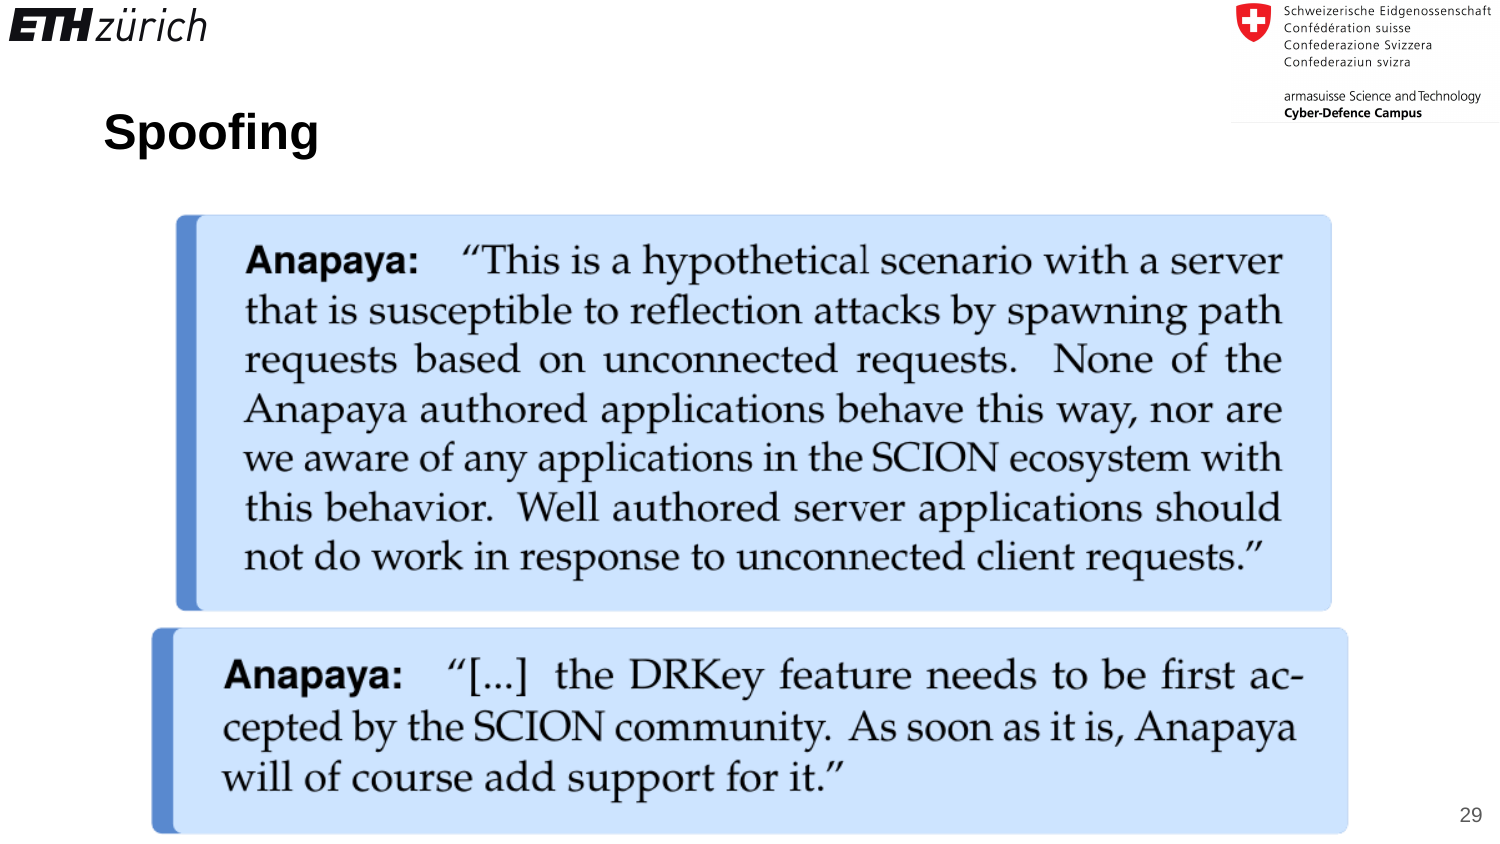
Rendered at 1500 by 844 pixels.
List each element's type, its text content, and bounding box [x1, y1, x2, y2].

picture [8, 8, 207, 42]
picture [136, 206, 1364, 844]
picture [1231, 0, 1500, 123]
text_box Spoofing [88, 88, 1182, 178]
